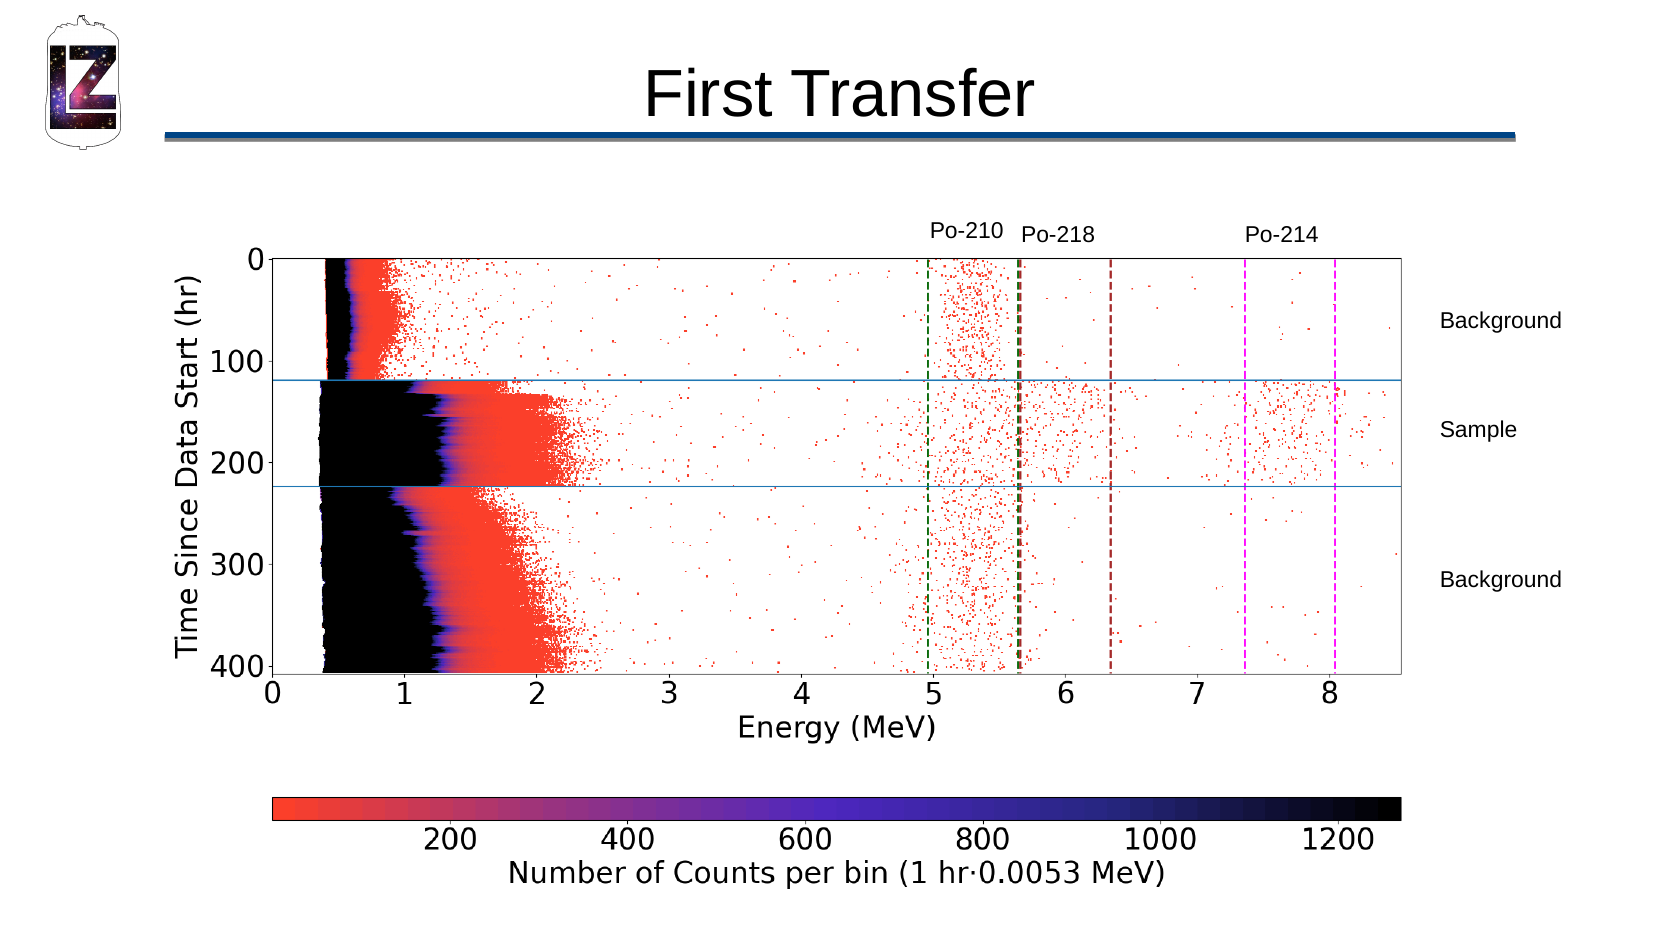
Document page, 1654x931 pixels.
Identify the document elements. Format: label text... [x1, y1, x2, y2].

picture [90, 170, 1546, 901]
text_box Po-218 [1006, 214, 1111, 256]
text_box Po-210 [915, 210, 1021, 251]
text_box Background [1425, 300, 1591, 341]
text_box Po-214 [1230, 214, 1336, 256]
title First Transfer [165, 37, 1516, 151]
text_box Sample [1425, 409, 1591, 451]
picture [15, 15, 151, 150]
text_box Background [1425, 559, 1591, 601]
